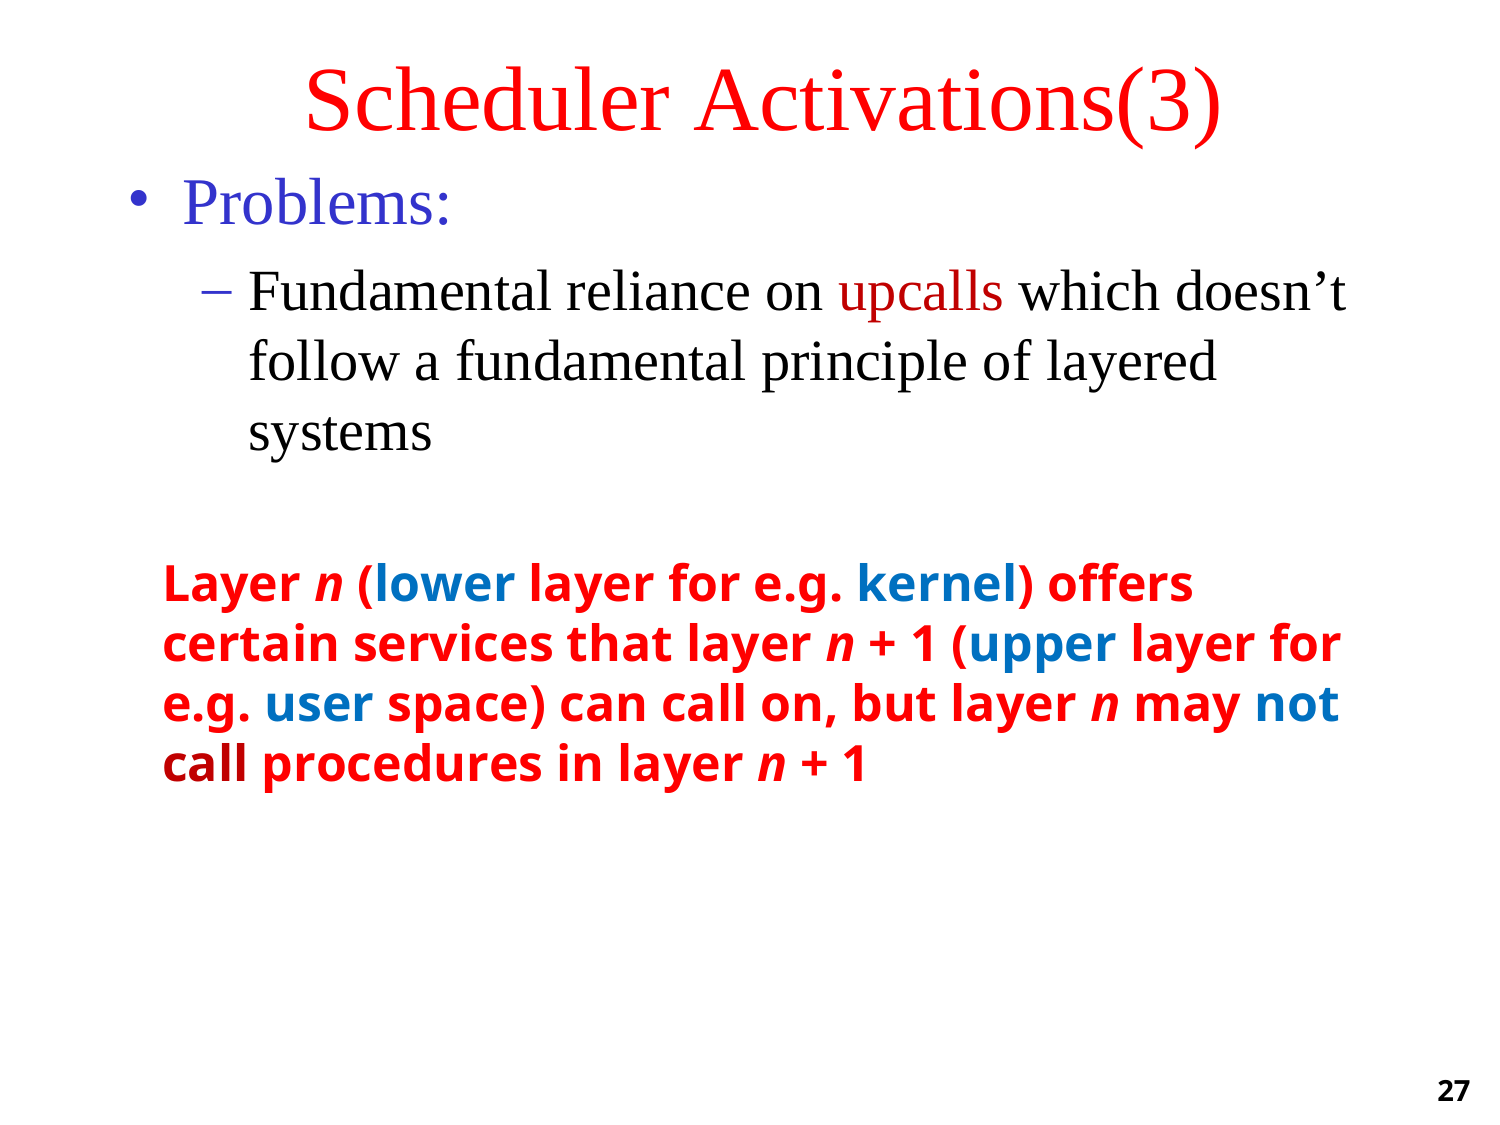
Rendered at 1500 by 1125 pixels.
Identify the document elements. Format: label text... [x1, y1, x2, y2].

text_box Problems: Fundamental reliance on upcalls which doesn’t follow a fundamental principle of layered systems [112, 149, 1388, 488]
text_box Scheduler Activations(3) [126, 0, 1402, 188]
text_box <number> [1404, 1064, 1486, 1125]
text_box Layer n (lower layer for e.g. kernel) offers certain services that layer n + 1 (upper layer for e.g. user space) can call on, but layer n may not call procedures in layer n + 1 [147, 544, 1380, 800]
